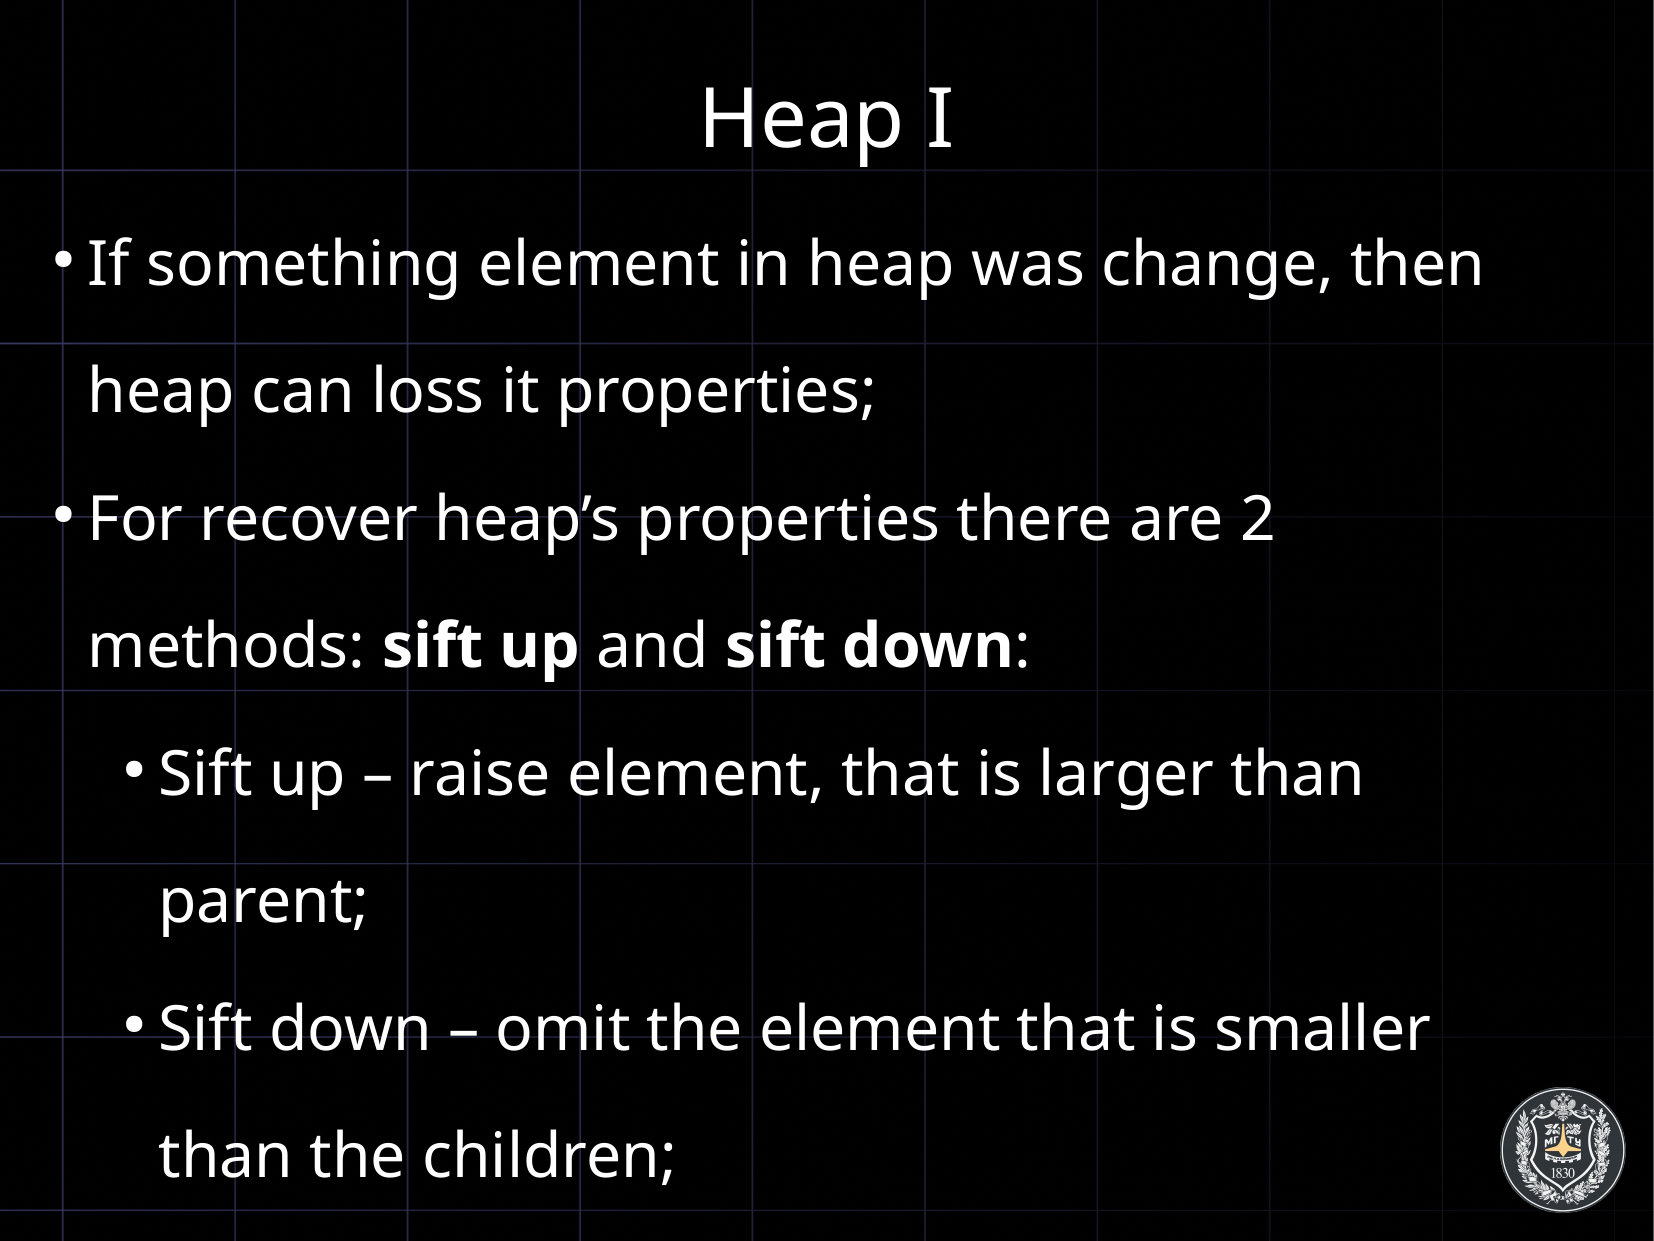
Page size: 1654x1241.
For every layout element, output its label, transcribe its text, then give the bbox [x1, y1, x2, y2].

title Heap I [82, 37, 1571, 168]
picture [0, 0, 1654, 1241]
text_box If something element in heap was change, then heap can loss it properties; For recover heap’s properties there are 2 methods: sift up and sift down: Sift up – raise element, that is larger than parent; Sift down – omit the element that is smaller than the children; [37, 168, 1576, 1080]
